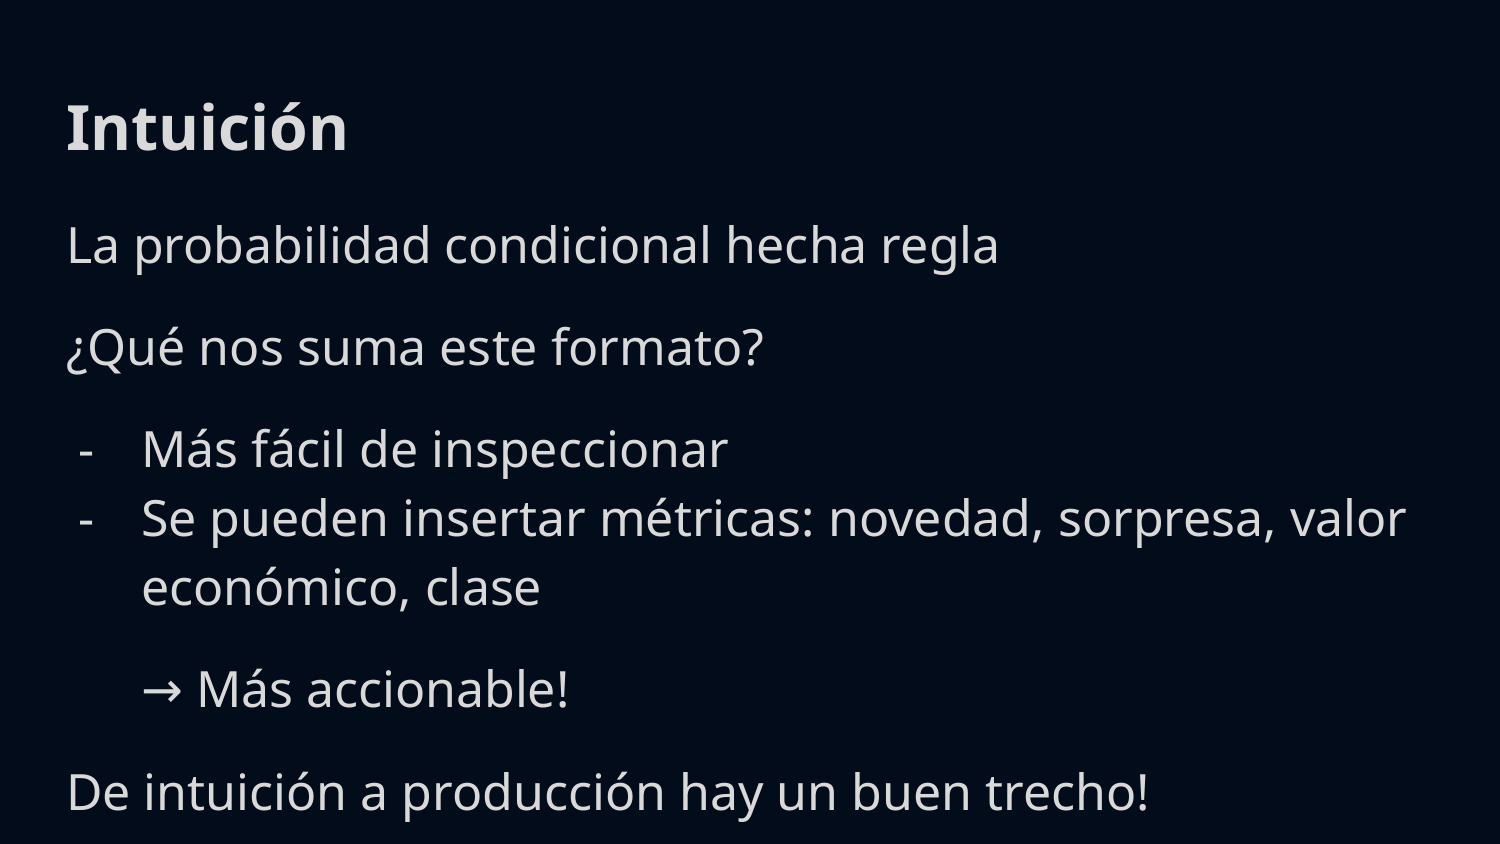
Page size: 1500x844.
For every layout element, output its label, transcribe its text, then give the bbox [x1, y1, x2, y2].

list La probabilidad condicional hecha regla ¿Qué nos suma este formato? Más fácil de inspeccionar Se pueden insertar métricas: novedad, sorpresa, valor económico, clase → Más accionable! De intuición a producción hay un buen trecho! [51, 189, 1449, 750]
title Intuición [51, 72, 1449, 167]
